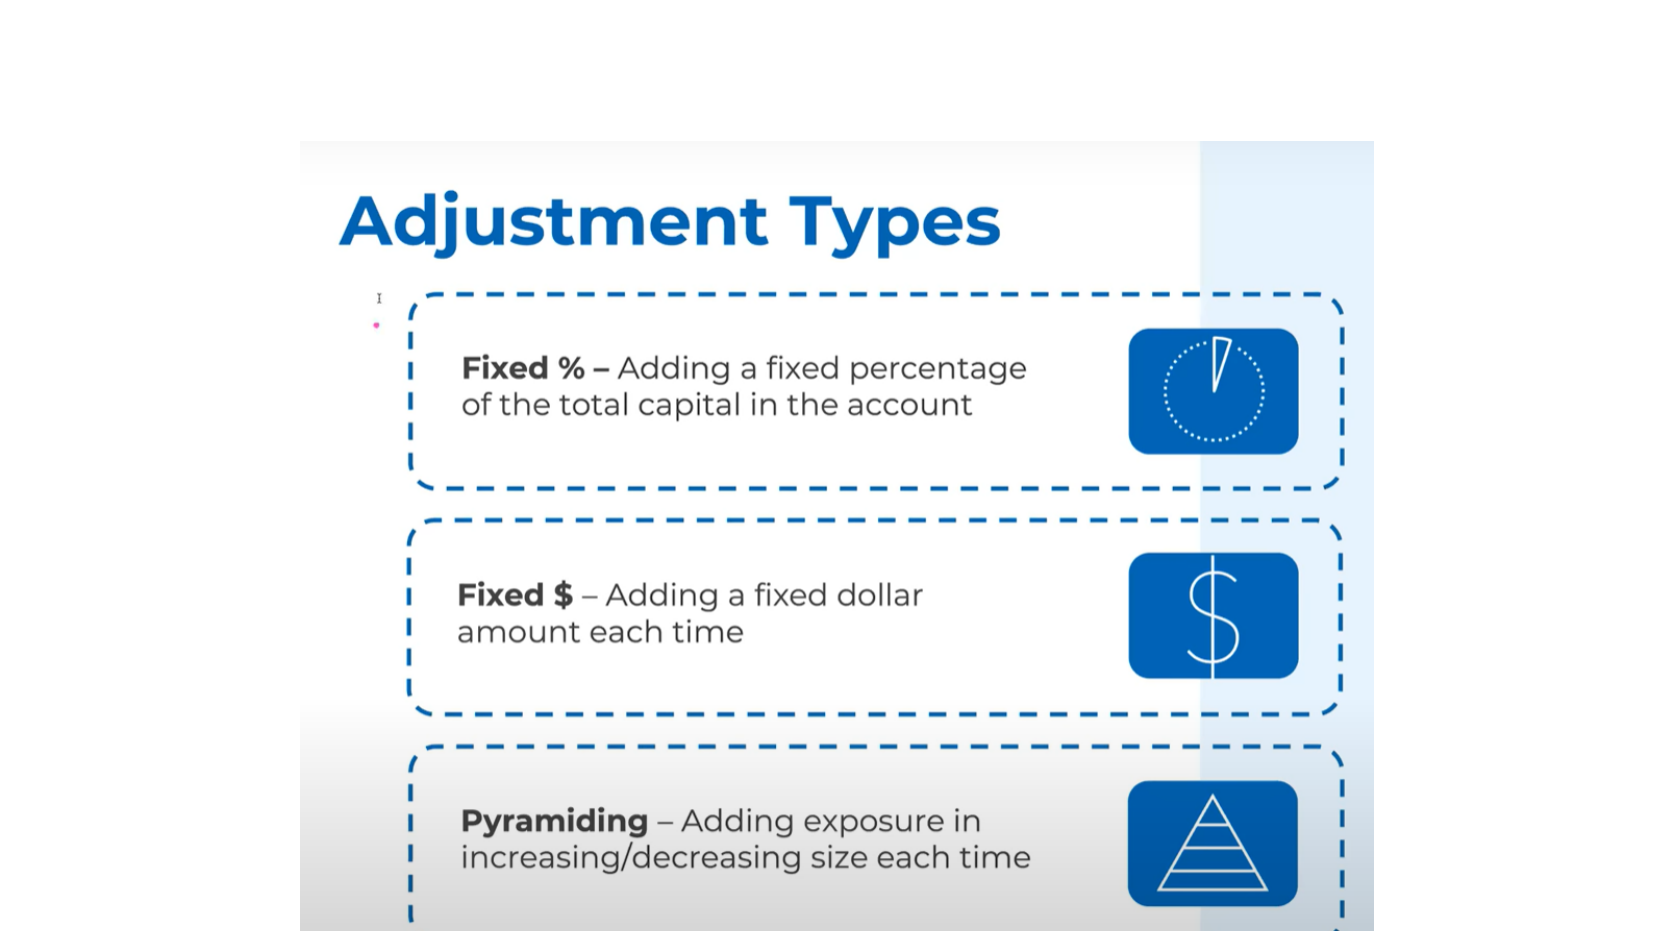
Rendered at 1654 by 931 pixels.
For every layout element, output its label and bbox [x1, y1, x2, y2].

picture [300, 141, 1374, 931]
